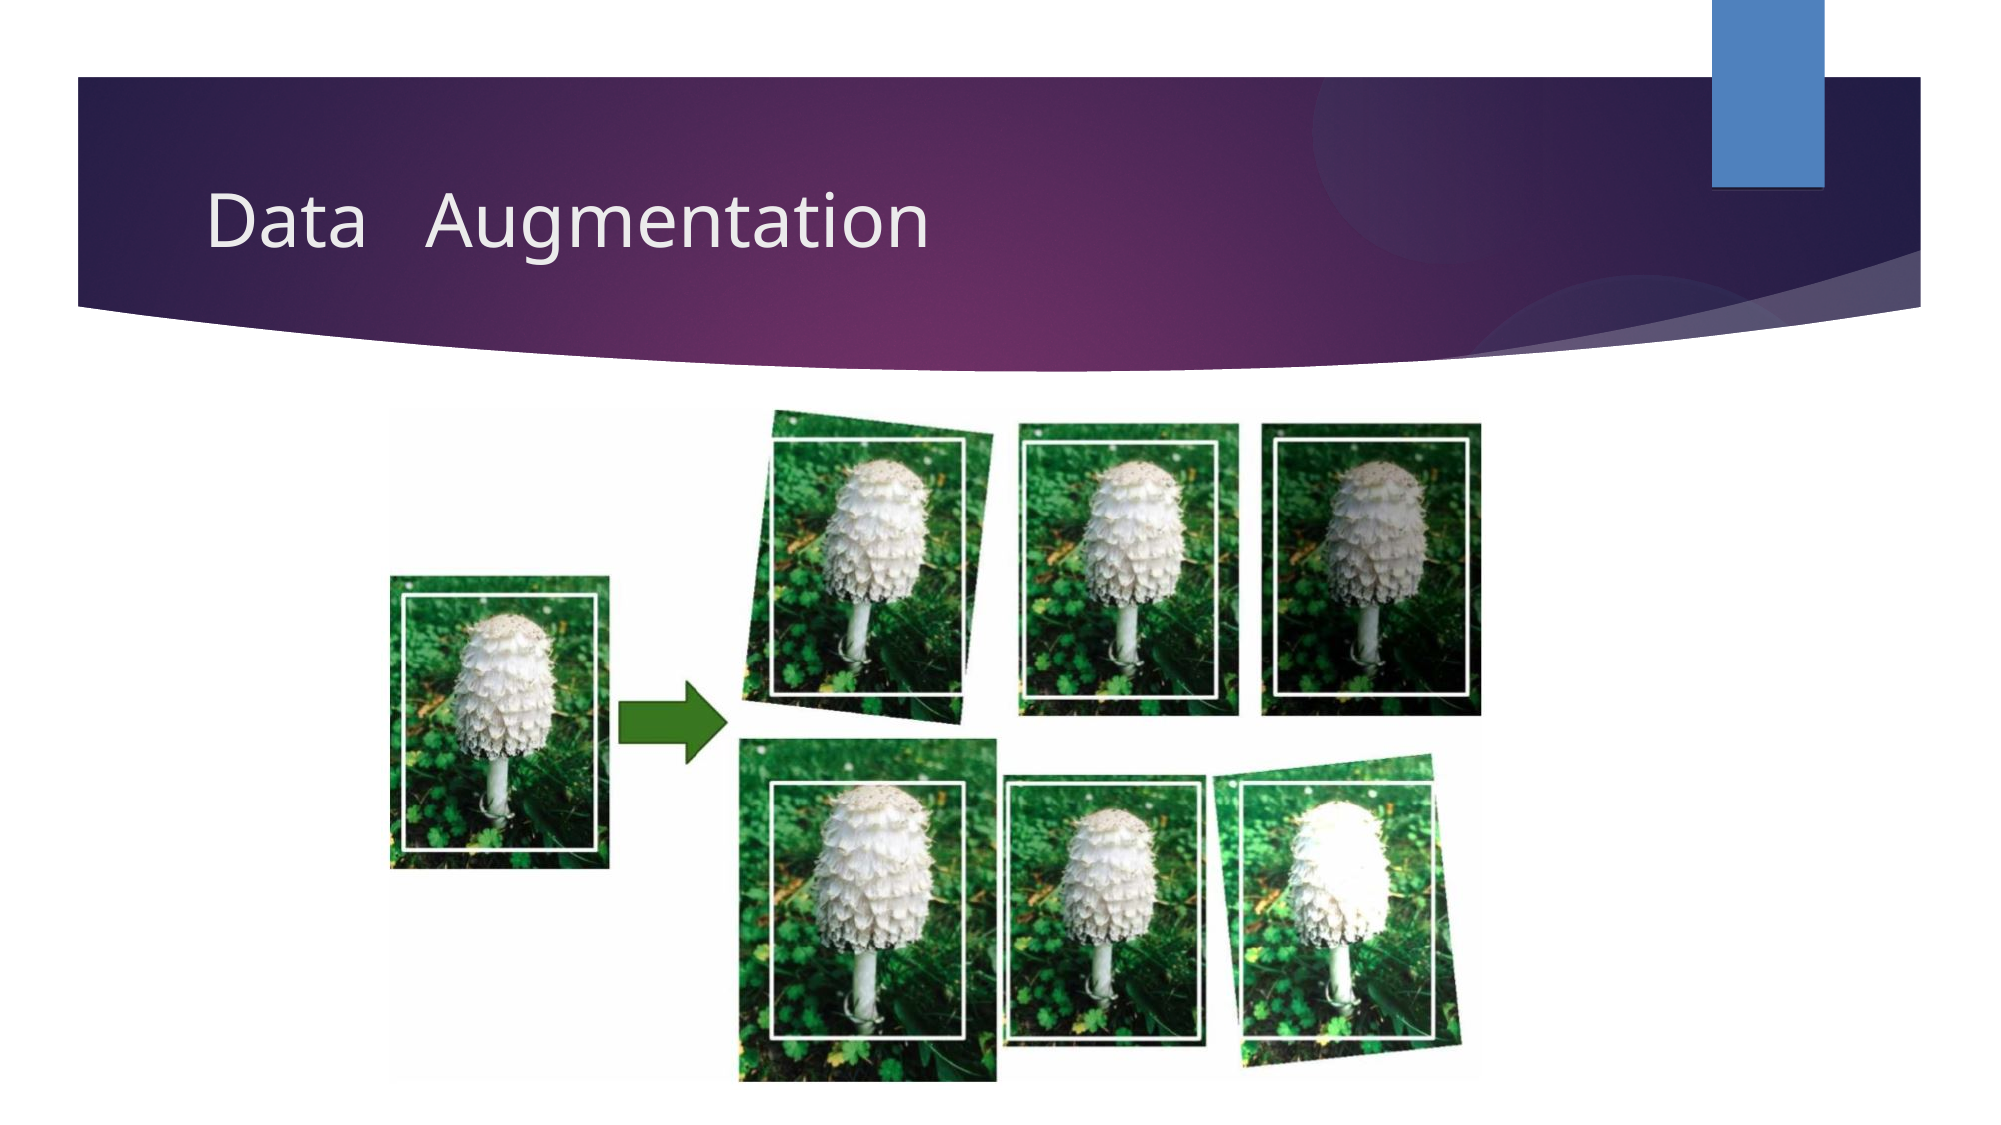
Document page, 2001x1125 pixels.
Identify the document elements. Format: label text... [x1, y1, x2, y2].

text_box Data Augmentation [189, 159, 1627, 276]
picture [381, 376, 1487, 1090]
picture [79, 78, 1920, 371]
